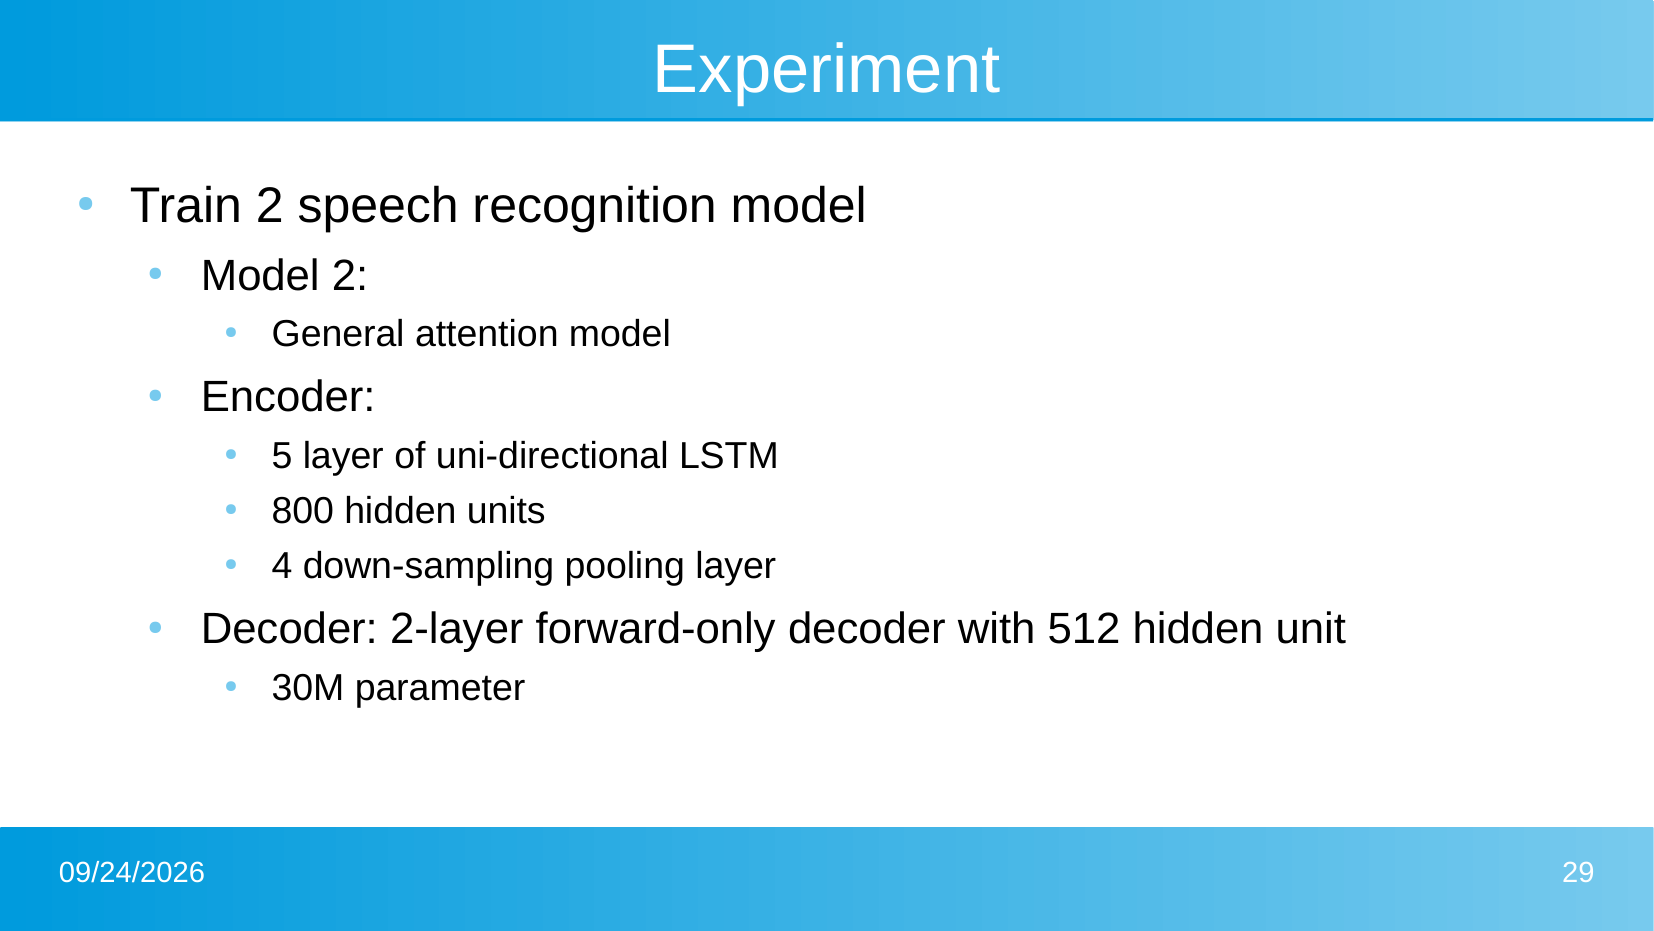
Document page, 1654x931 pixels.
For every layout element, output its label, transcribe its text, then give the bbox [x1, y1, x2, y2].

title Experiment [59, 29, 1595, 108]
list Train 2 speech recognition model Model 2: General attention model Encoder: 5 layer of uni-directional LSTM 800 hidden units 4 down-sampling pooling layer Decoder: 2-layer forward-only decoder with 512 hidden unit 30M parameter [59, 177, 1595, 768]
